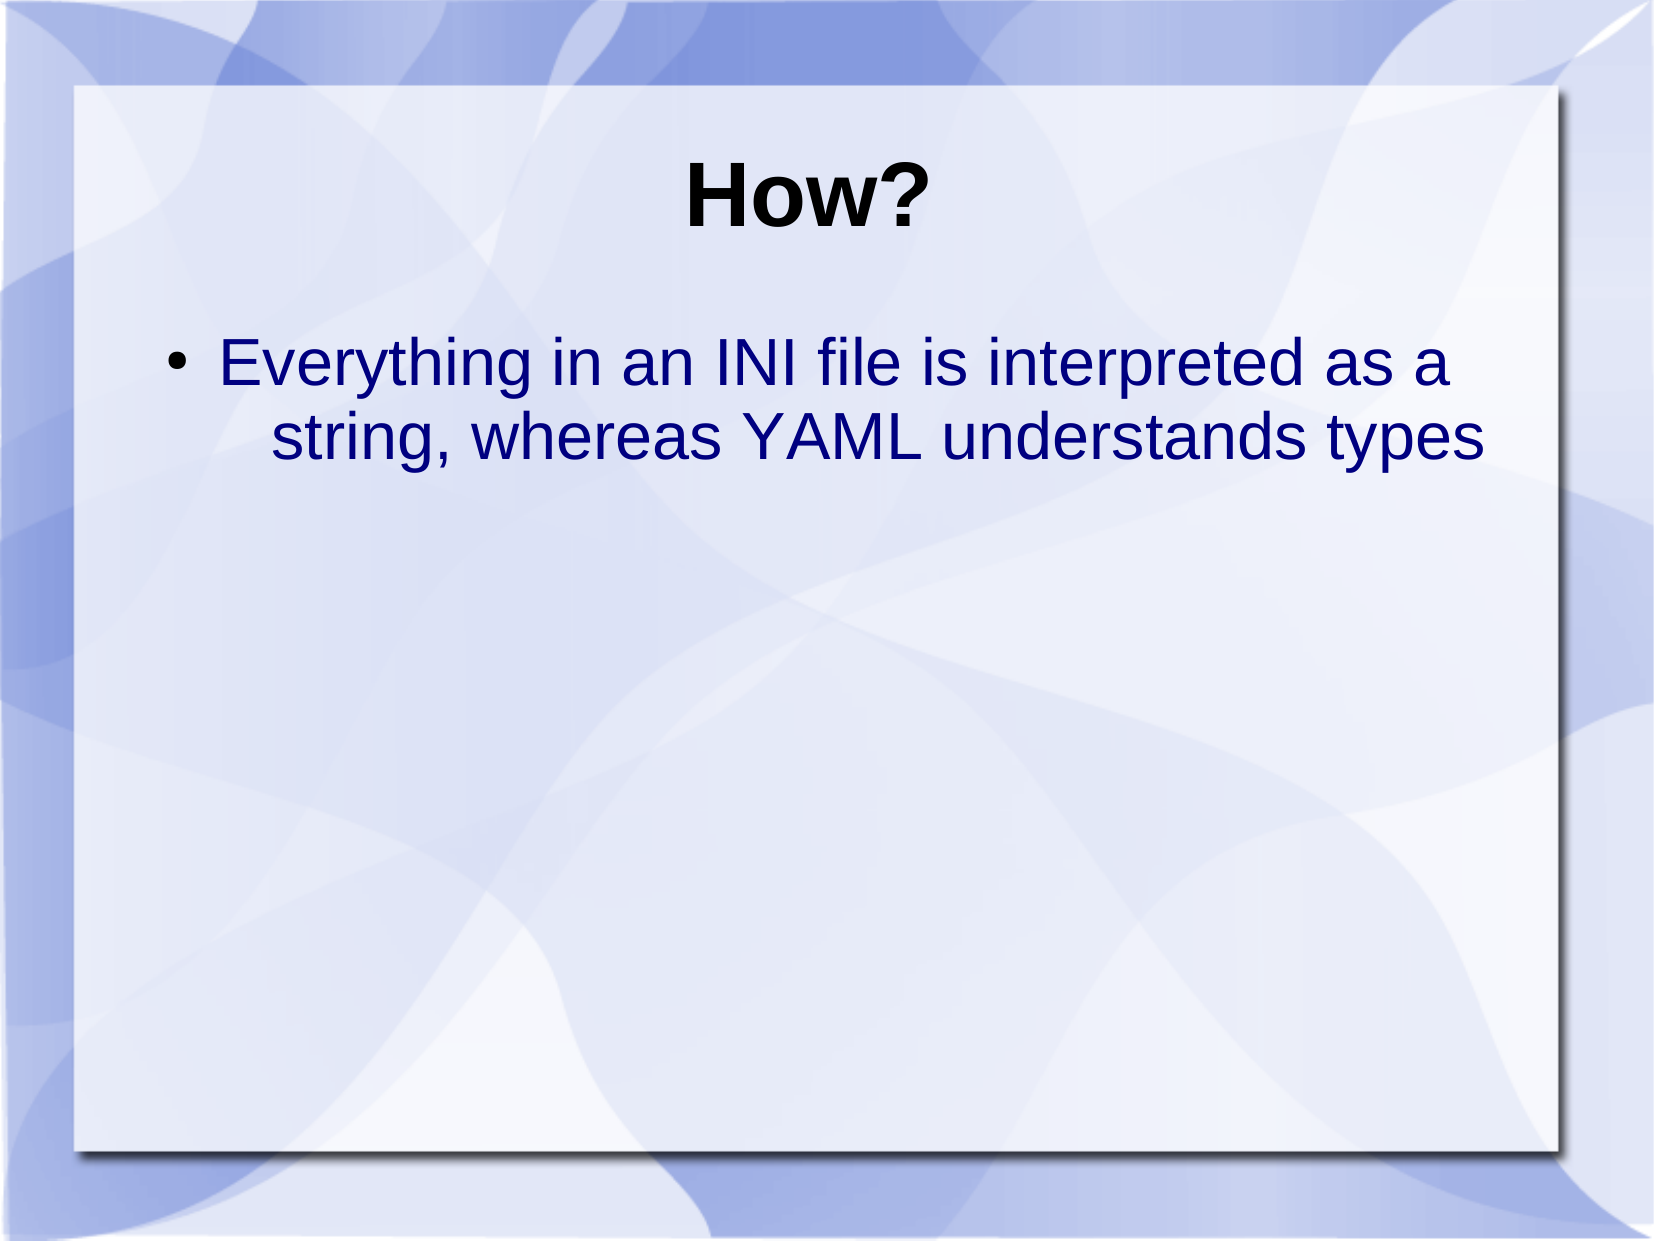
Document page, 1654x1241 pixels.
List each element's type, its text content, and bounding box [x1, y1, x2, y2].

list Everything in an INI file is interpreted as a string, whereas YAML understands types [129, 324, 1489, 975]
picture [0, 0, 1654, 1241]
title How? [82, 90, 1536, 298]
